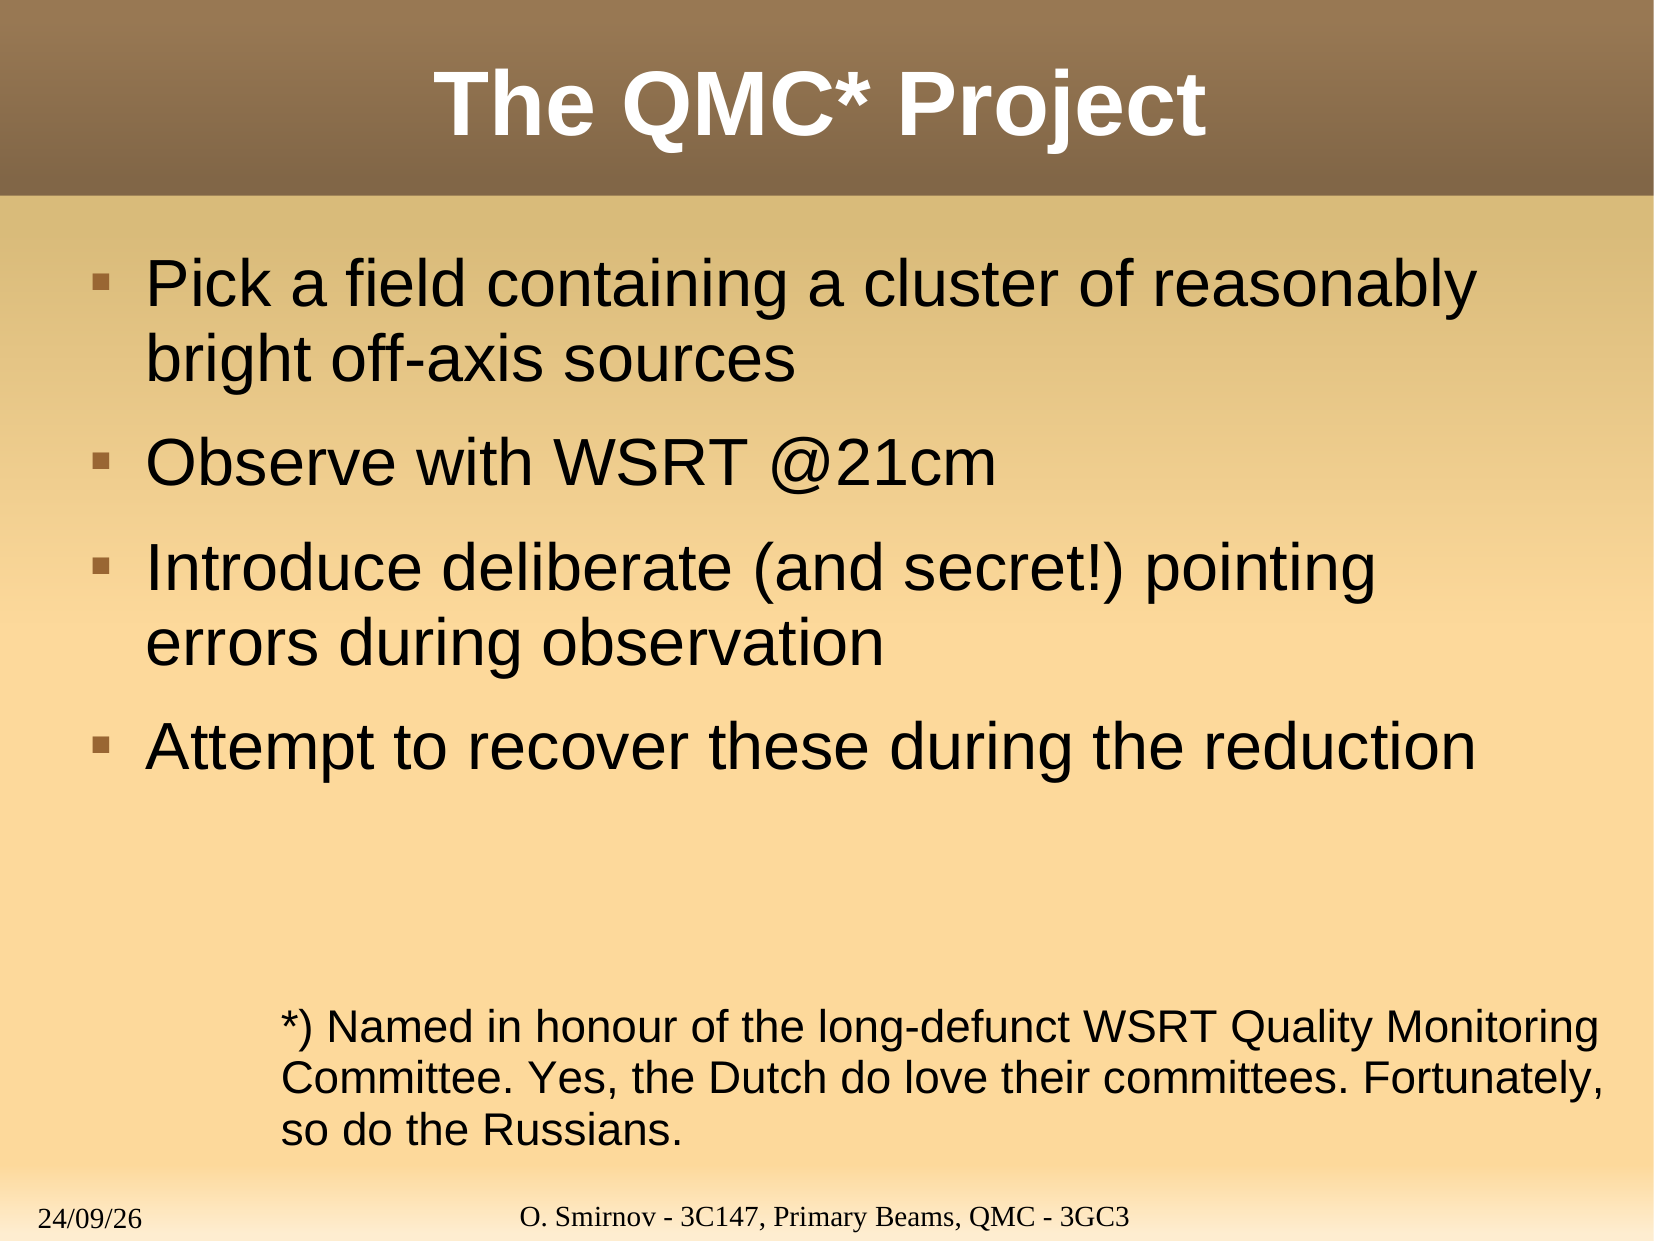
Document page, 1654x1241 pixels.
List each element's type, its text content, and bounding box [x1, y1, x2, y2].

picture [0, 0, 1654, 1241]
list Pick a field containing a cluster of reasonably bright off-axis sources Observe with WSRT @21cm Introduce deliberate (and secret!) pointing errors during observation Attempt to recover these during the reduction [75, 246, 1564, 1051]
text_box *) Named in honour of the long-defunct WSRT Quality Monitoring Committee. Yes, the Dutch do love their committees. Fortunately, so do the Russians. [266, 993, 1654, 1163]
title The QMC* Project [76, 7, 1565, 200]
